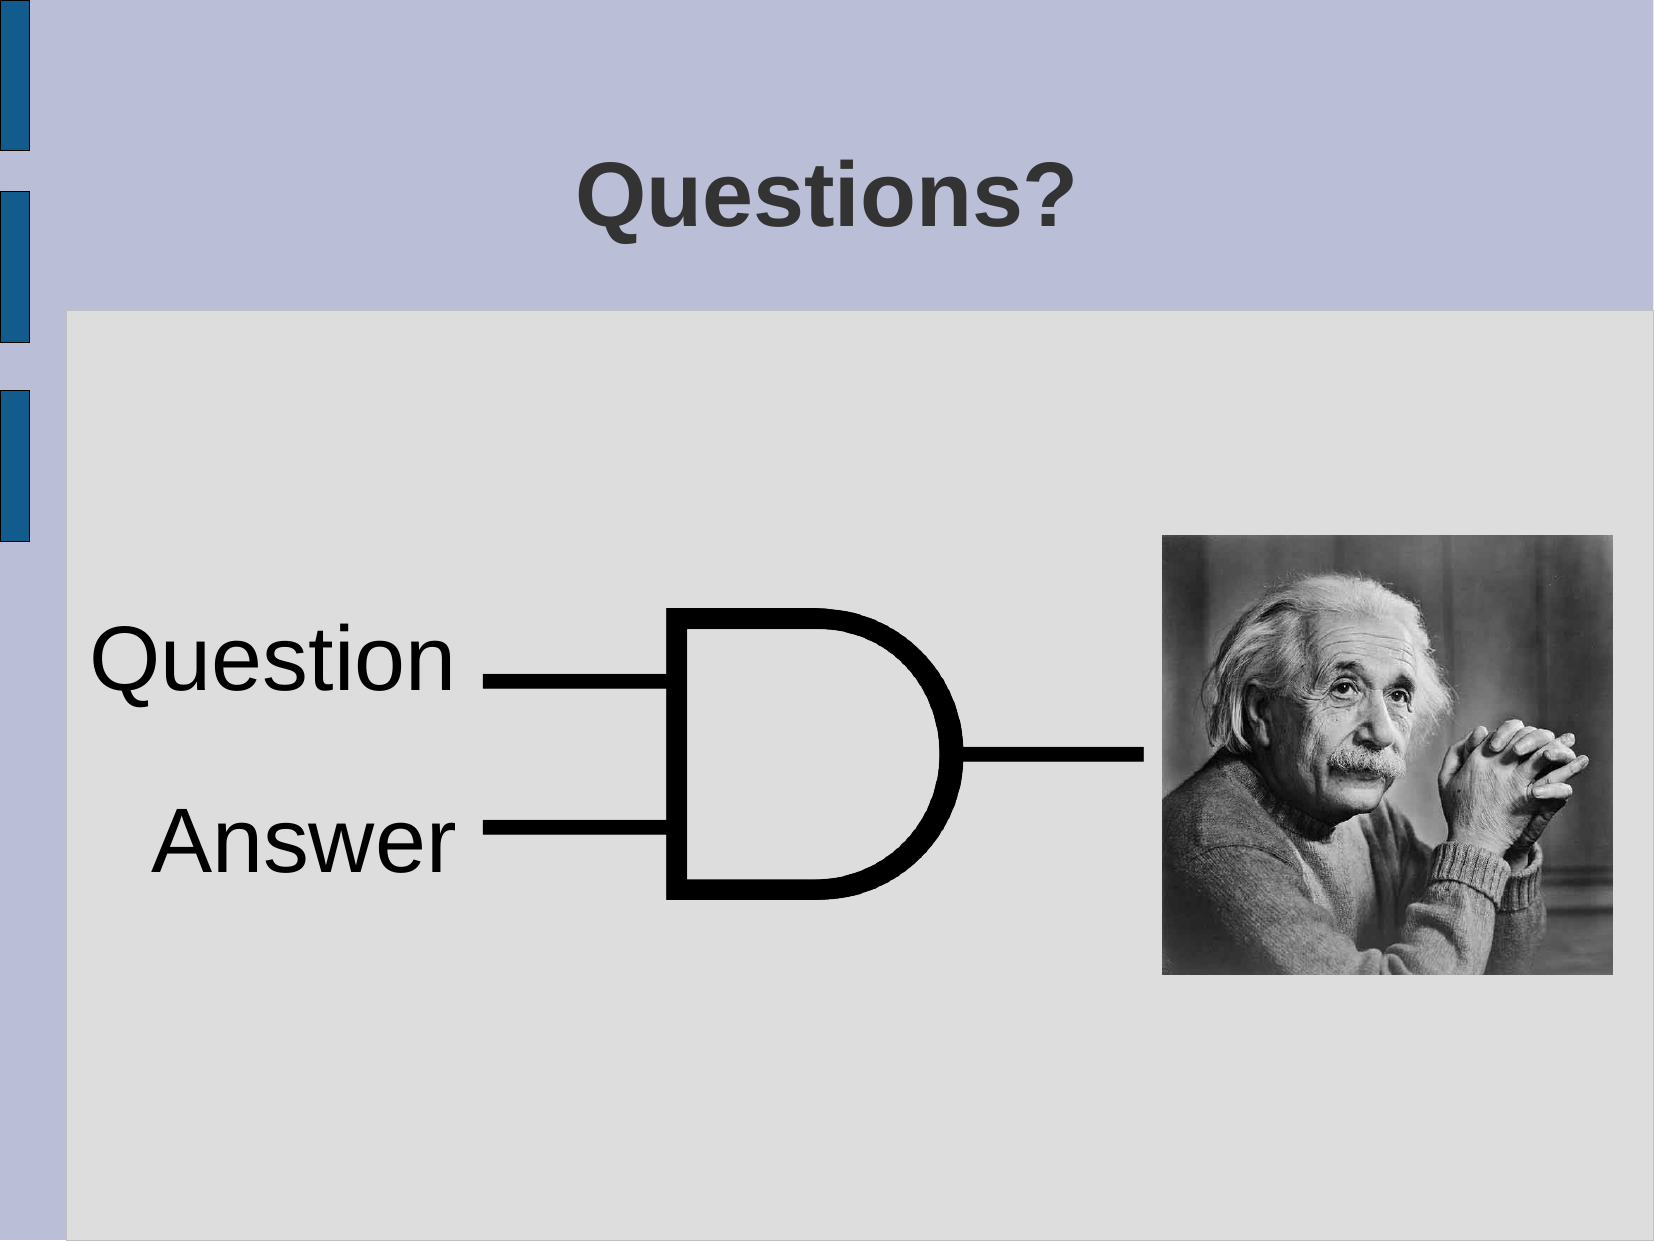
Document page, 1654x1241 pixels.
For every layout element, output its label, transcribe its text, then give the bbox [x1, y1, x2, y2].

text_box Answer [136, 782, 472, 901]
picture [1162, 535, 1613, 976]
text_box Question [75, 600, 472, 718]
picture [475, 608, 1151, 901]
title Questions? [121, 98, 1534, 291]
